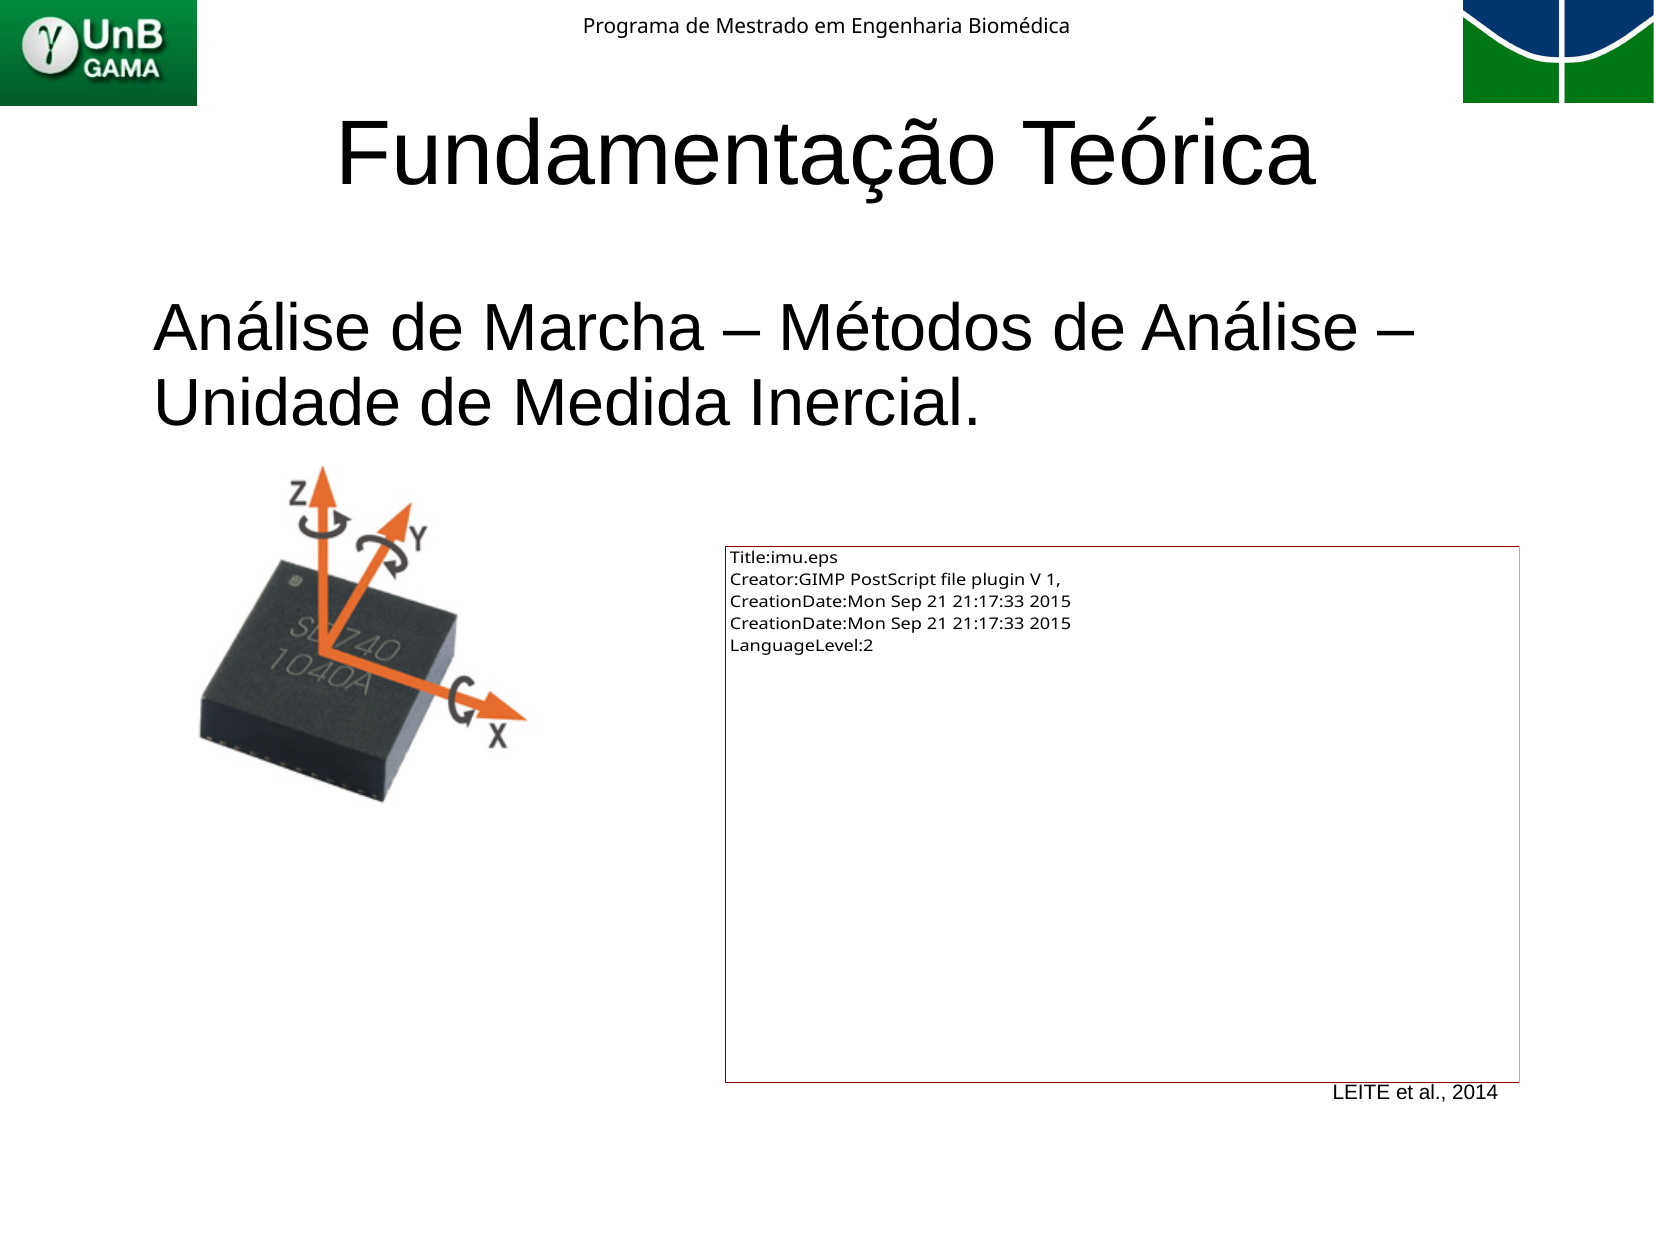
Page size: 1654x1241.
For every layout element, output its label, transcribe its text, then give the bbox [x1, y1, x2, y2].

list Análise de Marcha – Métodos de Análise – Unidade de Medida Inercial. [82, 290, 1571, 1010]
picture [723, 545, 1520, 1083]
text_box LEITE et al., 2014 [1317, 1073, 1513, 1112]
picture [1463, 0, 1654, 103]
picture [0, 0, 197, 106]
title Fundamentação Teórica [82, 49, 1571, 257]
picture [149, 466, 541, 819]
